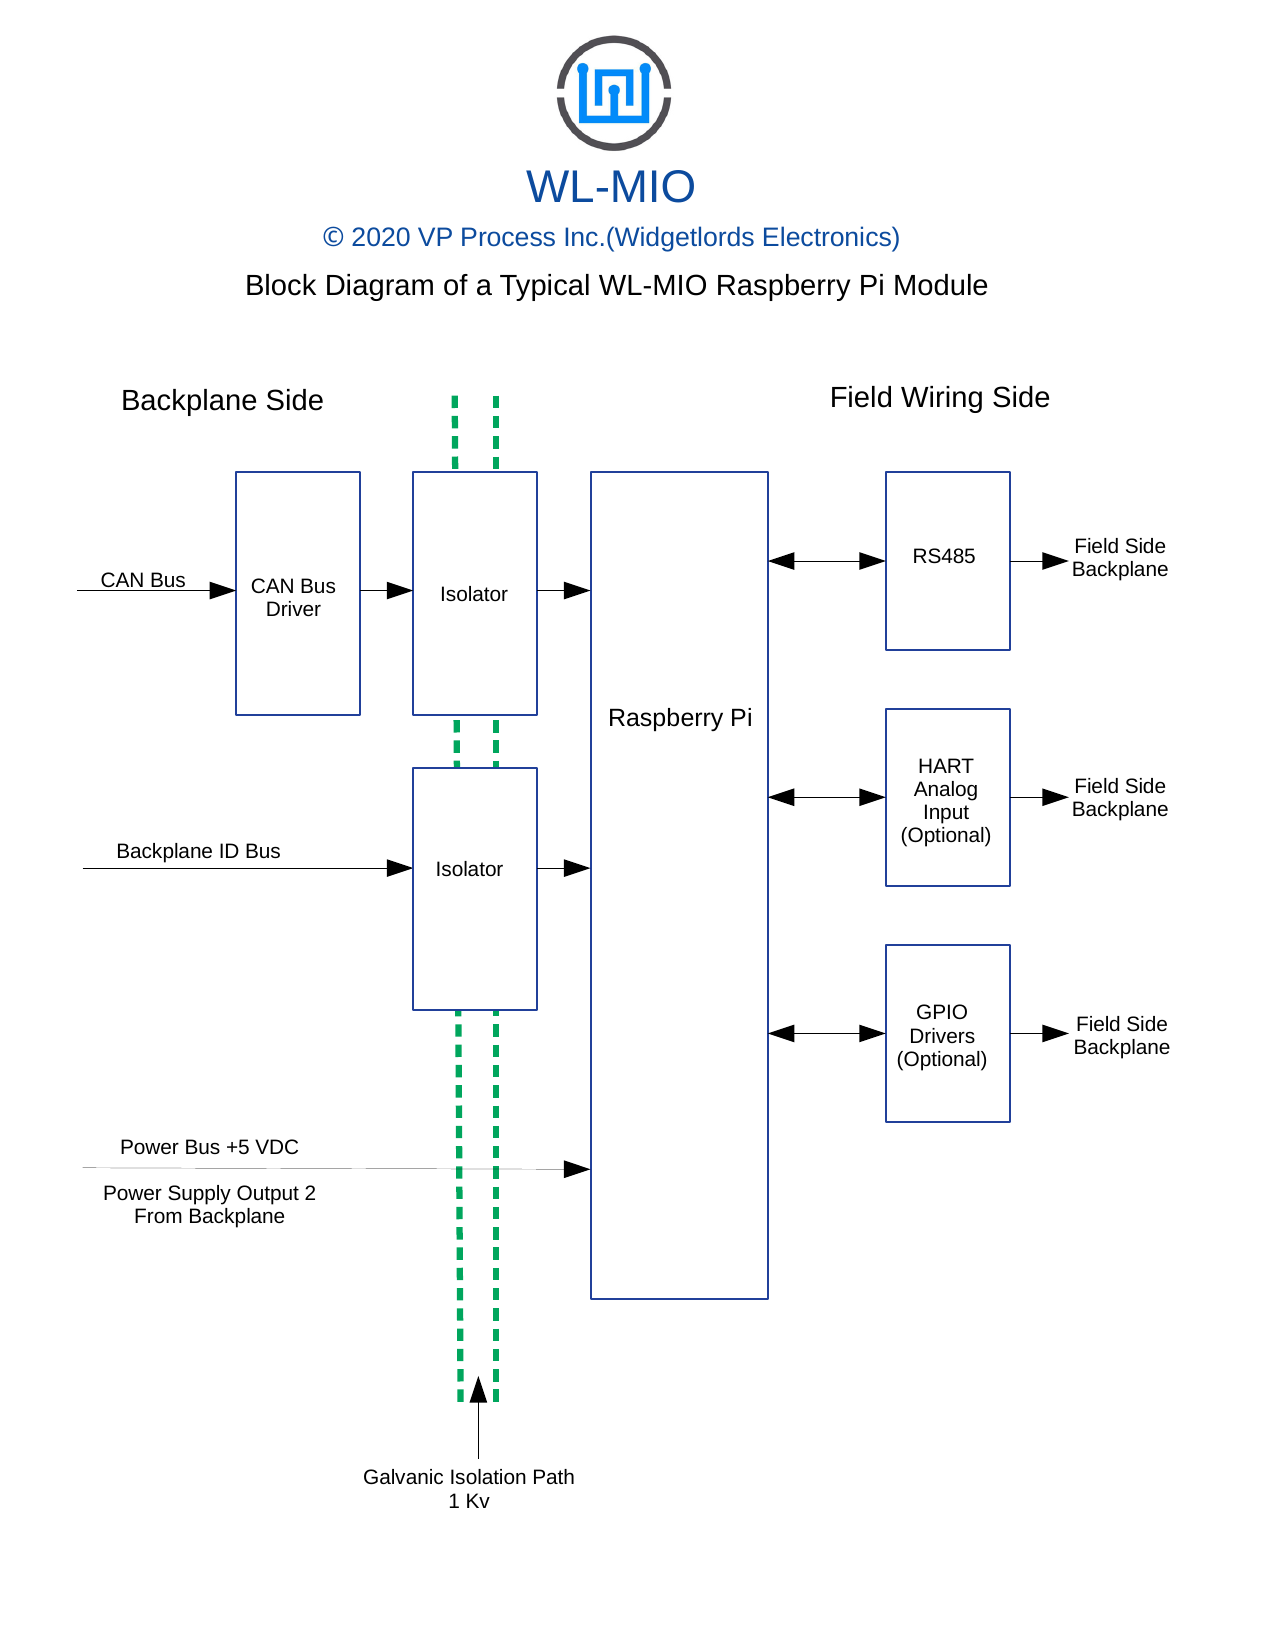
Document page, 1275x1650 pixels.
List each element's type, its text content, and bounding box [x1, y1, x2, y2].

text_box RS485 [897, 537, 1005, 581]
text_box [590, 472, 768, 1300]
picture [543, 23, 685, 153]
text_box Power Bus +5 VDC Power Supply Output 2 From Backplane [88, 1127, 373, 1260]
text_box CAN Bus Driver [236, 566, 369, 638]
text_box Block Diagram of a Typical WL-MIO Raspberry Pi Module [230, 261, 1034, 361]
text_box [885, 944, 1010, 993]
text_box Field Side Backplane [1058, 1005, 1206, 1104]
text_box Backplane ID Bus [101, 832, 331, 904]
text_box [236, 638, 361, 715]
text_box Isolator [425, 575, 538, 619]
text_box [885, 1093, 1010, 1123]
text_box Galvanic Isolation Path 1 Kv [348, 1458, 635, 1558]
text_box CAN Bus [85, 561, 219, 632]
text_box Isolator [420, 850, 533, 894]
text_box [413, 767, 538, 1010]
text_box Field Side Backplane [1057, 767, 1204, 866]
text_box [236, 485, 361, 566]
text_box Field Wiring Side [814, 373, 1173, 449]
text_box Backplane Side [106, 376, 361, 485]
text_box Field Side Backplane [1057, 527, 1204, 627]
text_box Raspberry Pi [593, 696, 768, 740]
text_box HART Analog Input (Optional) [885, 746, 1026, 874]
text_box GPIO Drivers (Optional) [881, 993, 1022, 1093]
text_box WL-MIO © 2020 VP Process Inc.(Widgetlords Electronics) [283, 153, 939, 261]
text_box [413, 472, 538, 715]
text_box [885, 708, 1010, 746]
text_box [885, 874, 1010, 886]
text_box [885, 472, 1010, 650]
